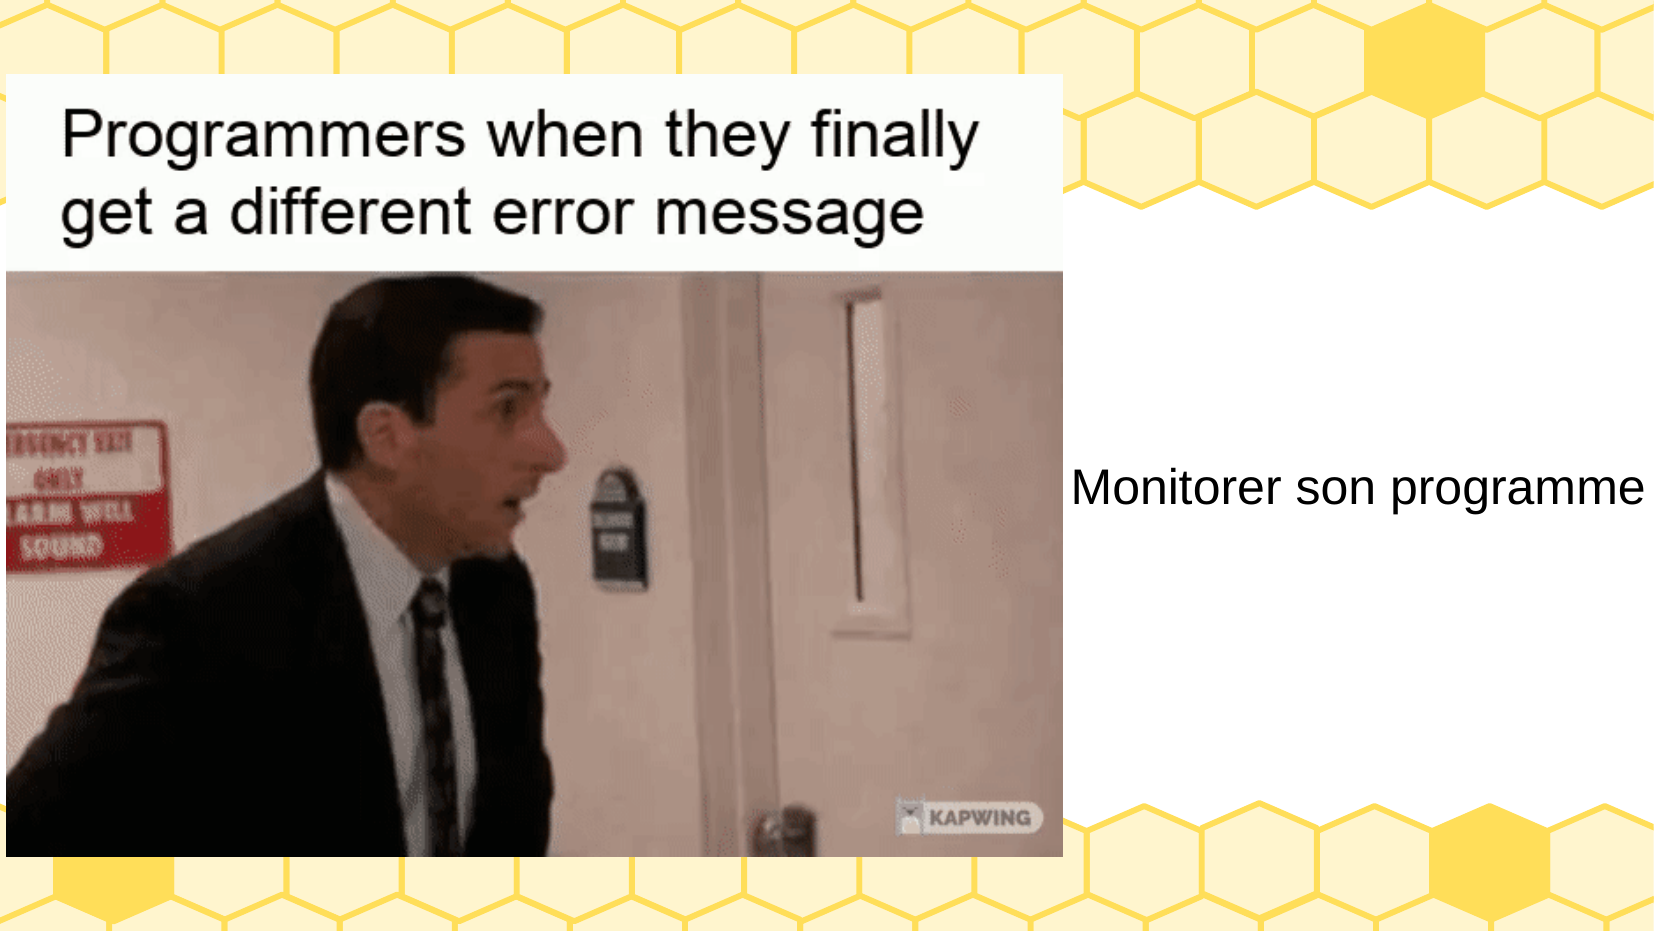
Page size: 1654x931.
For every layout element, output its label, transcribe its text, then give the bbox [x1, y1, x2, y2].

picture [6, 74, 1063, 857]
subtitle Monitorer son programme [1063, 413, 1654, 562]
